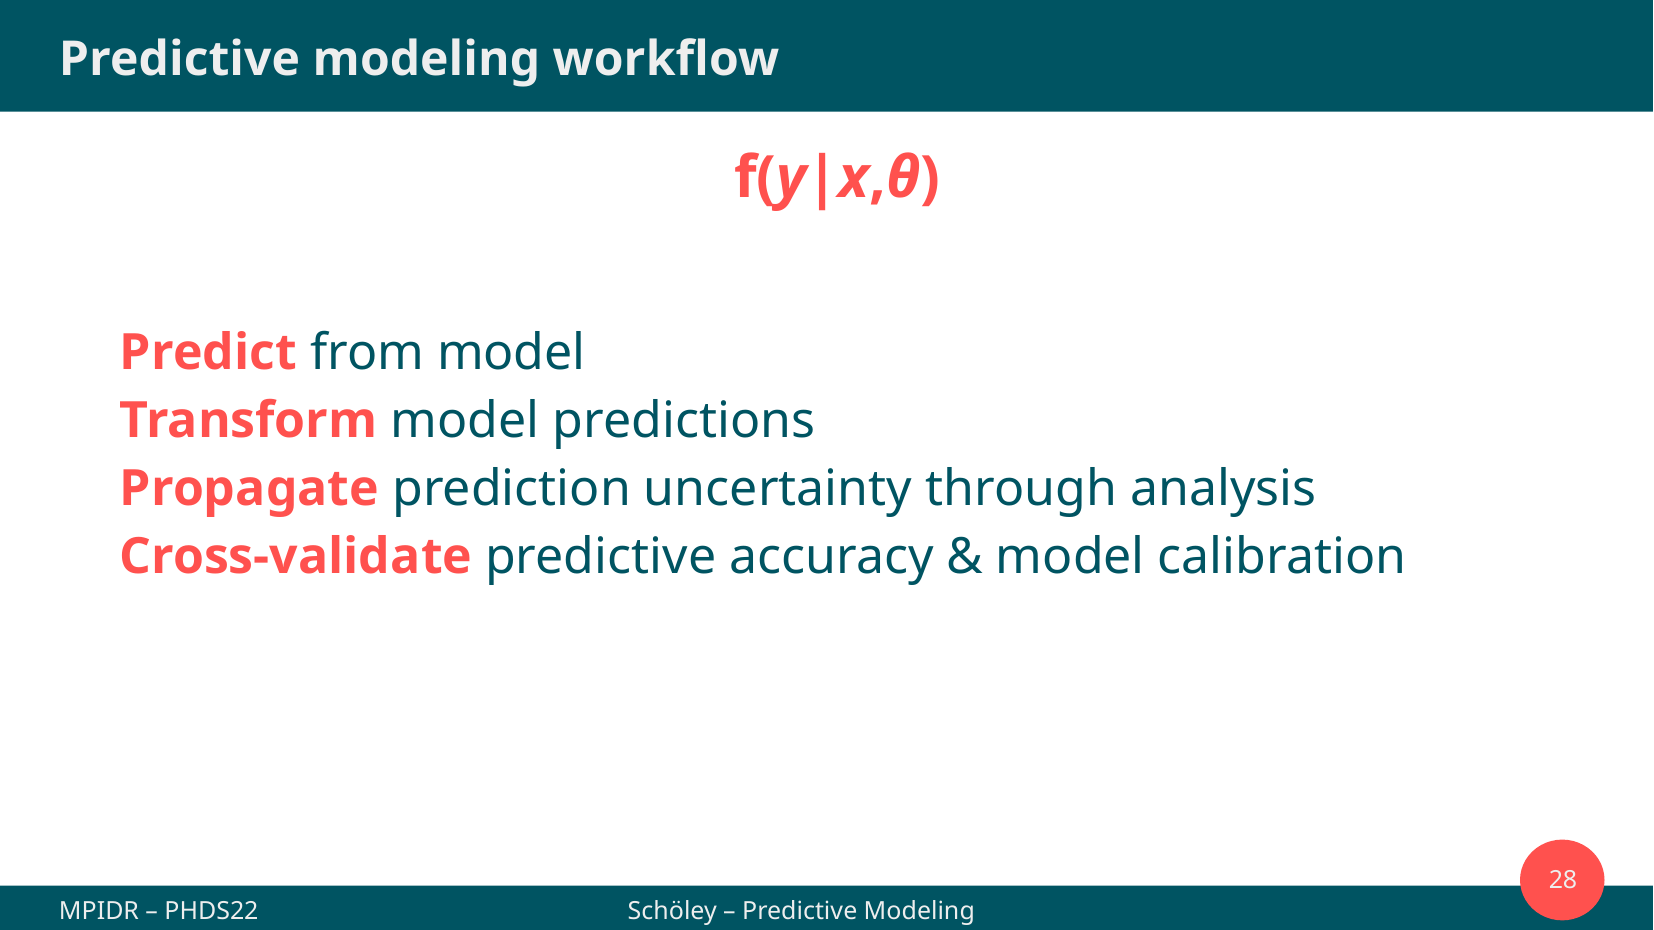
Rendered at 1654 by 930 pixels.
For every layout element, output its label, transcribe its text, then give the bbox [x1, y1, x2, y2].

title Predictive modeling workflow [58, 0, 1594, 117]
text_box Predict from model Transform model predictions Propagate prediction uncertainty through analysis Cross-validate predictive accuracy & model calibration [105, 308, 1346, 559]
text_box f(y|x,θ) [719, 128, 931, 212]
